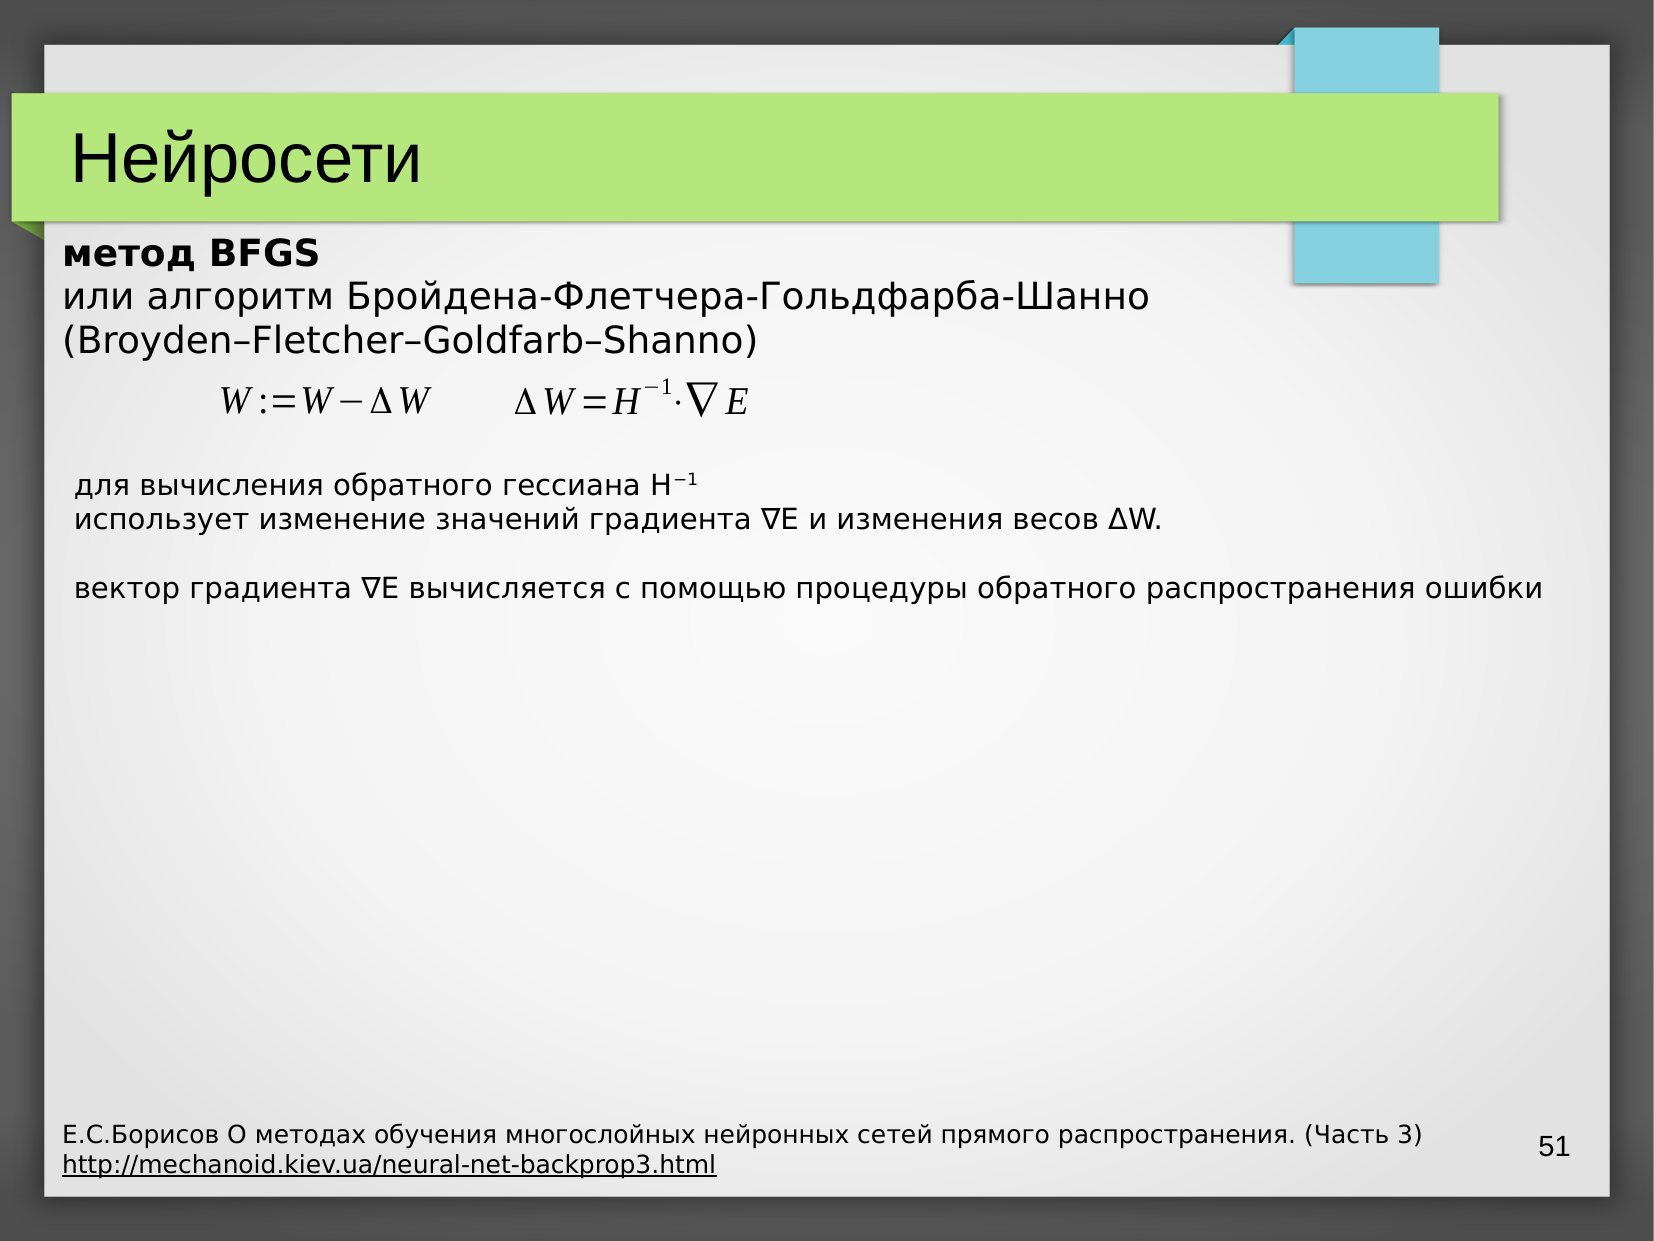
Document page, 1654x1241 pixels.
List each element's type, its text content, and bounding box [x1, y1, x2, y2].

chart [212, 385, 439, 427]
text_box Е.С.Борисов О методах обучения многослойных нейронных сетей прямого распространения. (Часть 3) http://mechanoid.kiev.ua/neural-net-backprop3.html [47, 1113, 1477, 1187]
text_box для вычисления обратного гессиана H−1 использует изменение значений градиента ∇E и изменения весов ΔW. вектор градиента ∇E вычисляется с помощью процедуры обратного распространения ошибки [59, 460, 1607, 647]
text_box метод BFGS или алгоритм Бройдена-Флетчера-Гольдфарба-Шанно (Broyden–Fletcher–Goldfarb–Shanno) [47, 224, 1205, 378]
title Нейросети [70, 118, 1205, 199]
chart [507, 377, 758, 427]
picture [0, 0, 1654, 1241]
